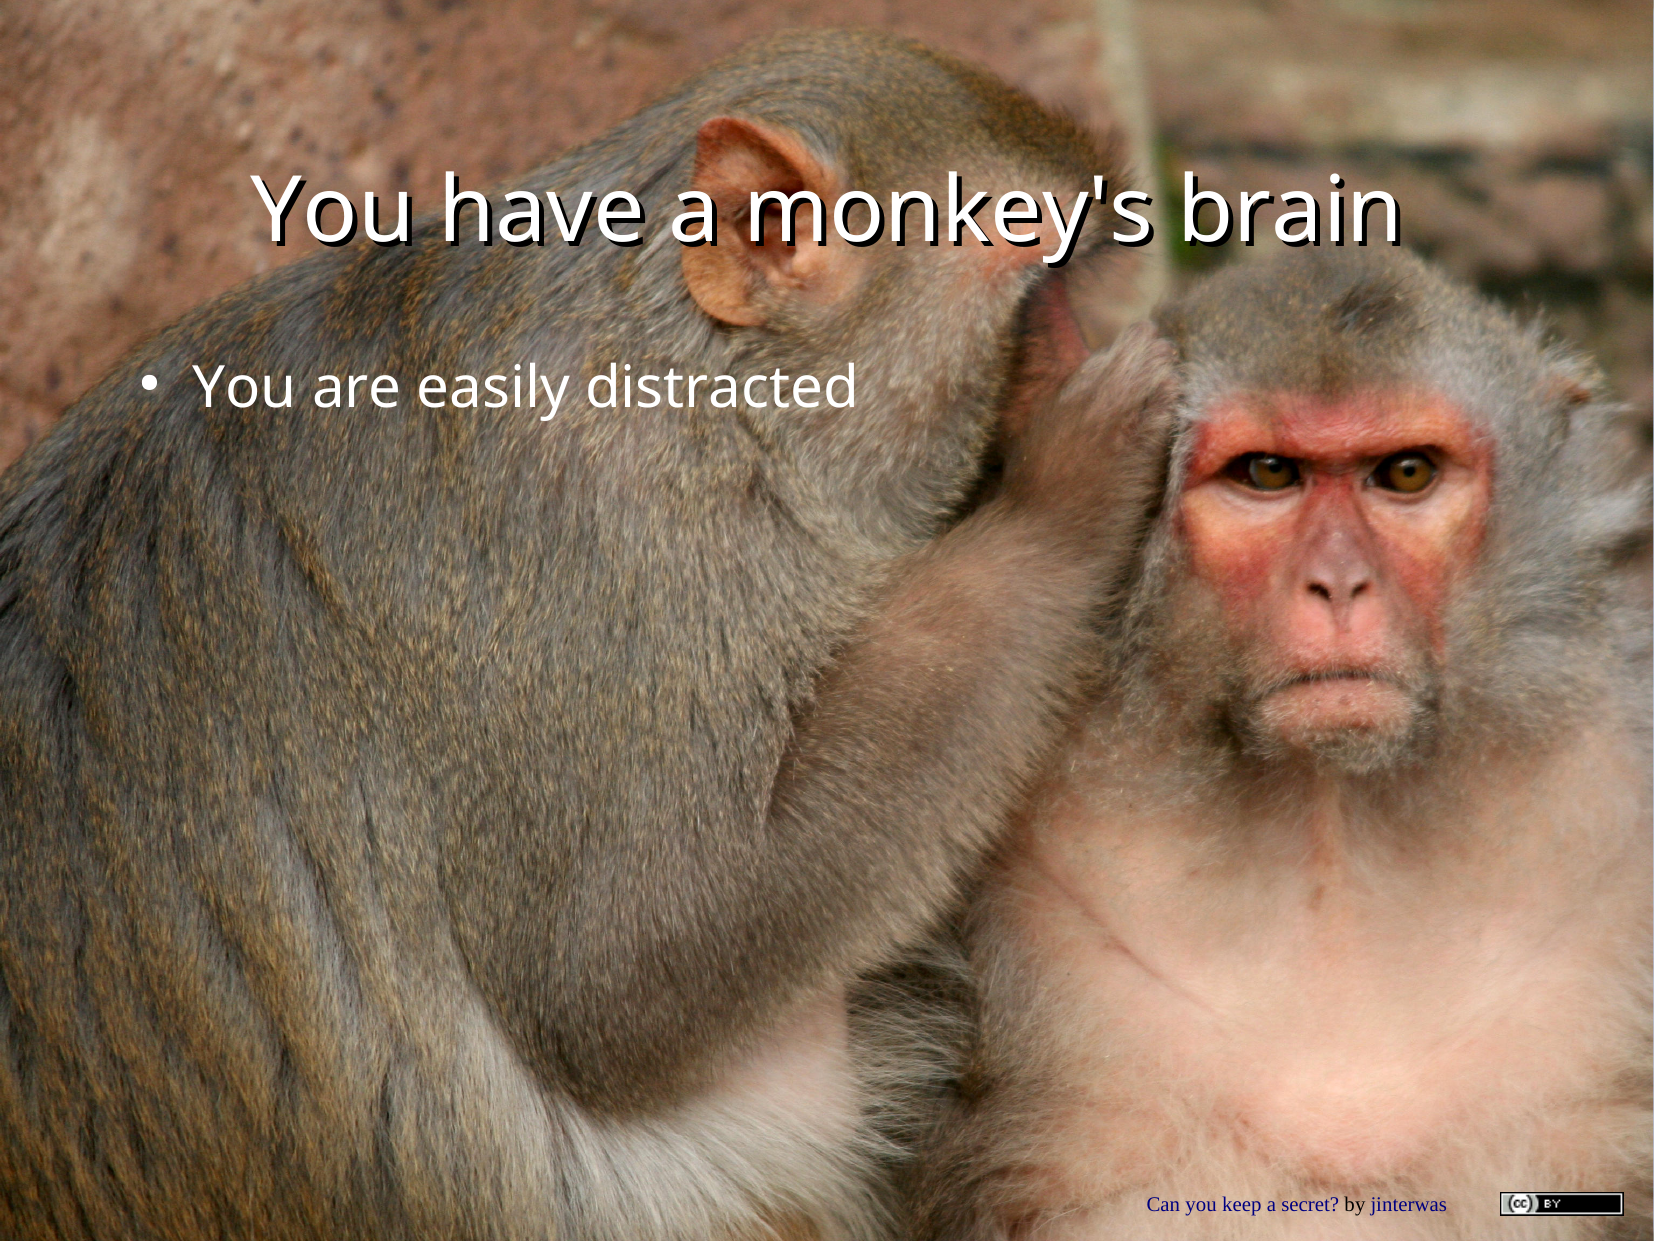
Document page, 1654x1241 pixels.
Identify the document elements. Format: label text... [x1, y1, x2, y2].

title You have a monkey's brain [121, 102, 1534, 310]
picture [0, 0, 1654, 1241]
list You are easily distracted [121, 344, 1534, 1127]
text_box Can you keep a secret? by jinterwas [1146, 1192, 1465, 1217]
